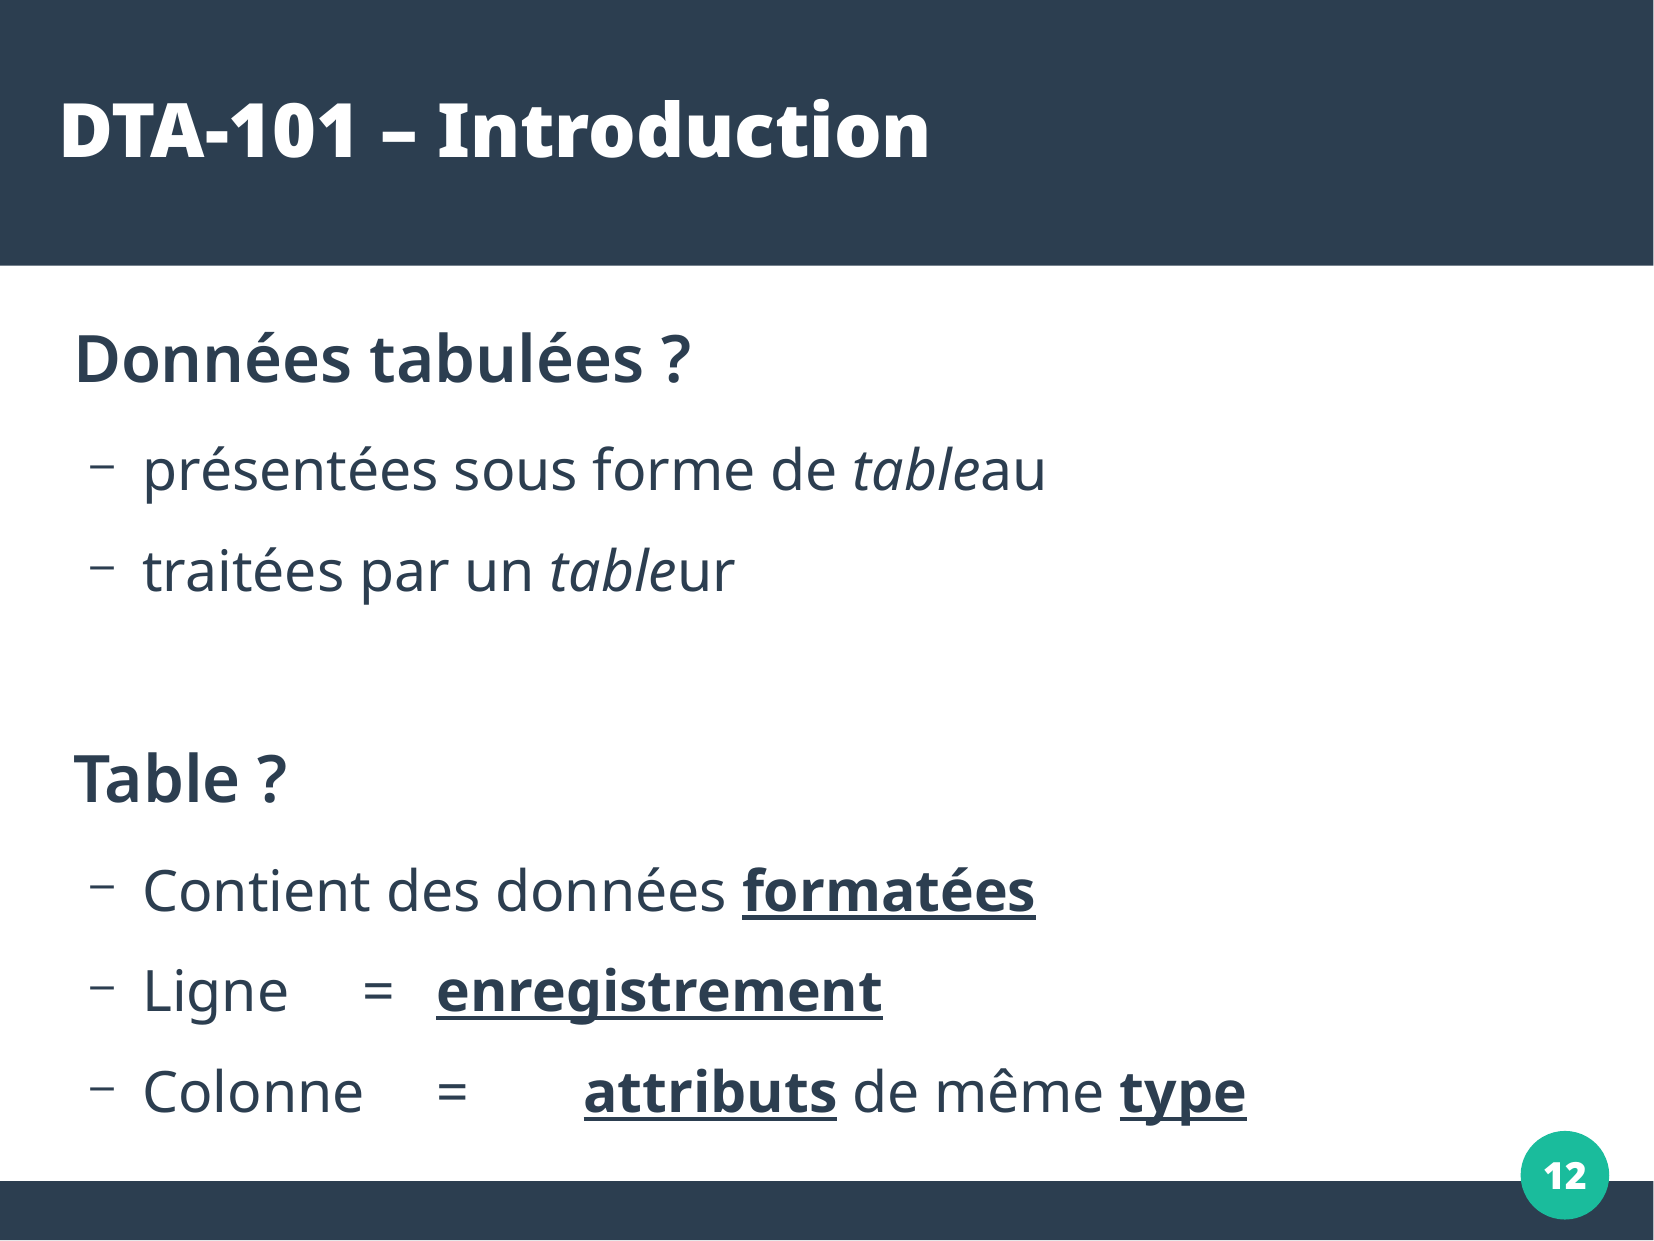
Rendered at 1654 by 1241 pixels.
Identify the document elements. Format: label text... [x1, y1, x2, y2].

list Données tabulées ? présentées sous forme de tableau traitées par un tableur Table ? Contient des données formatées Ligne = enregistrement Colonne = attributs de même type [3, 312, 1621, 1140]
title DTA-101 – Introduction [59, 49, 1595, 207]
